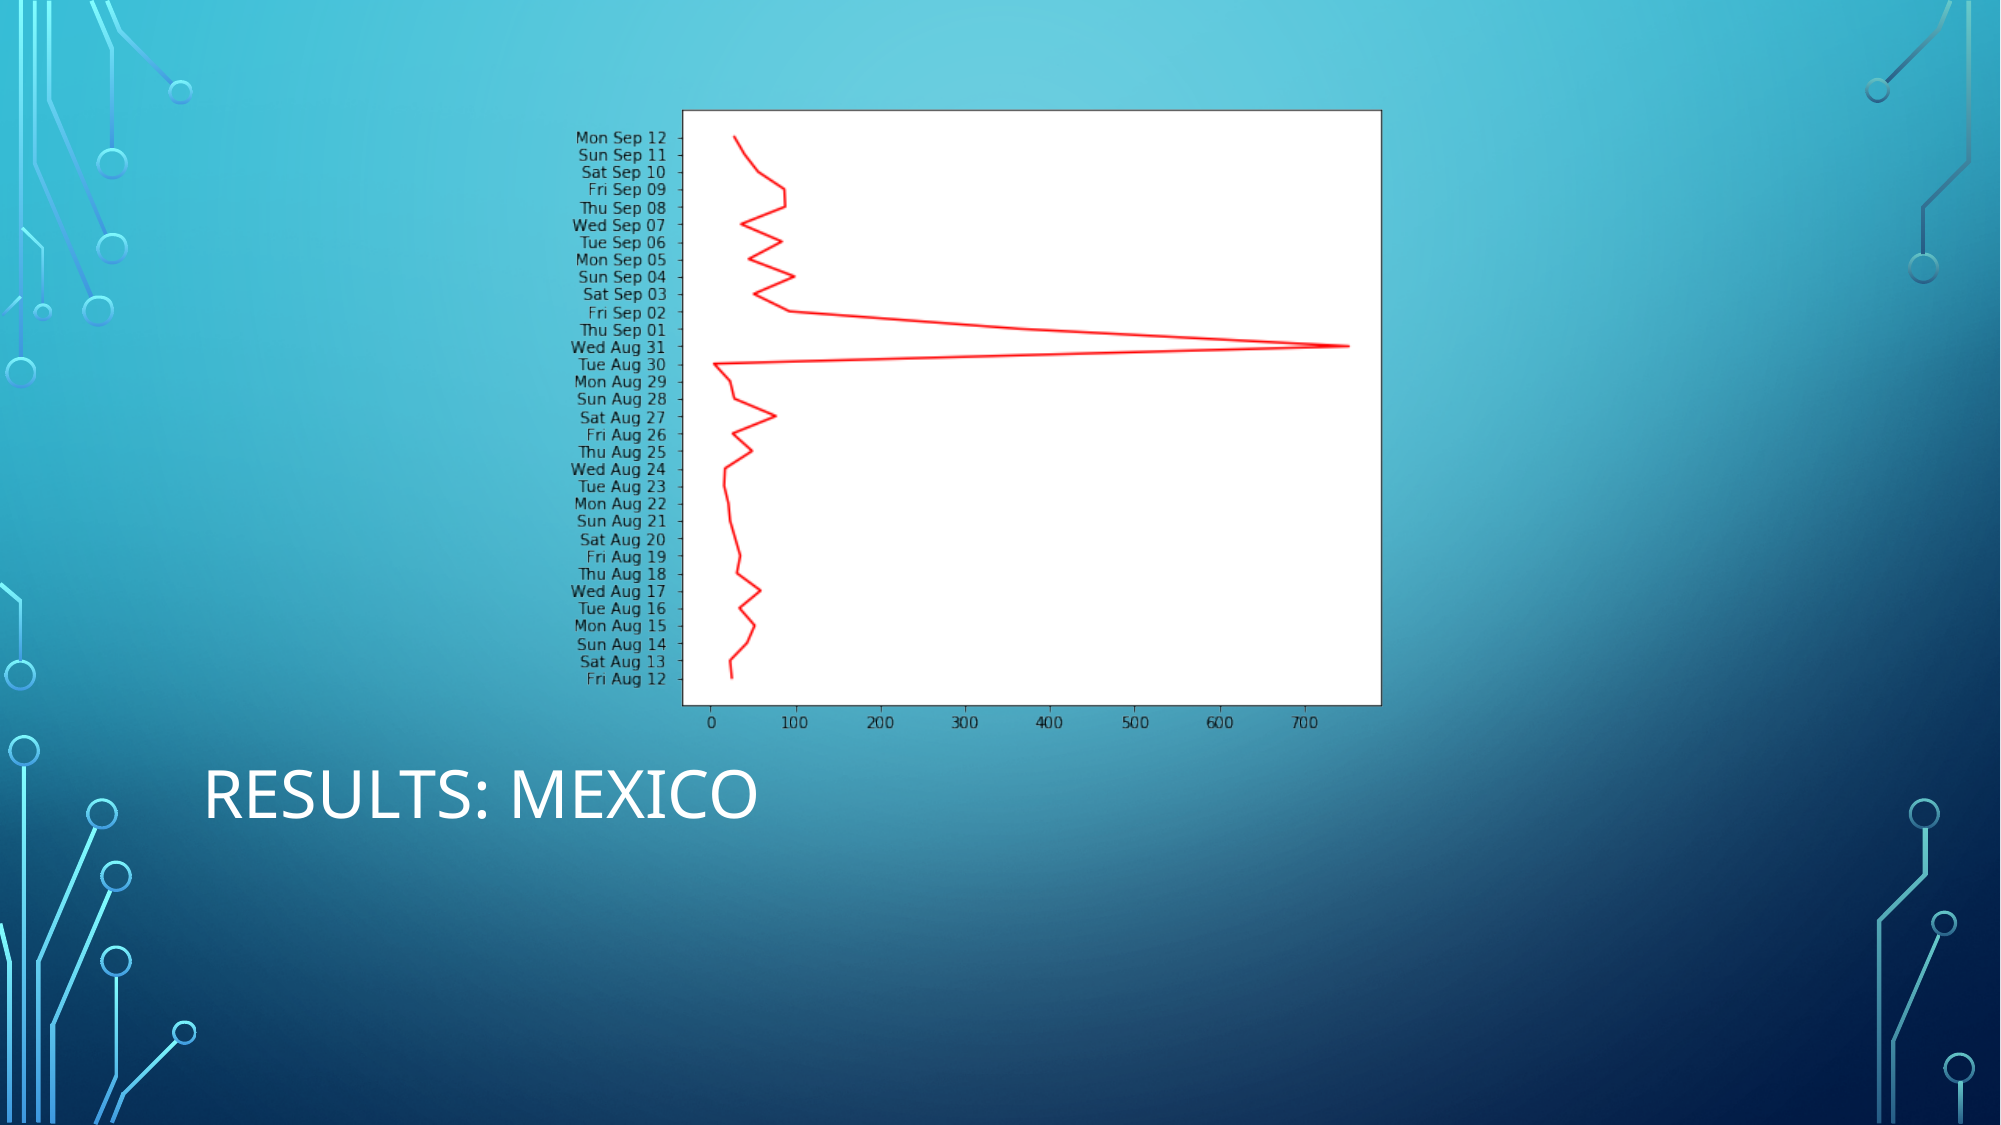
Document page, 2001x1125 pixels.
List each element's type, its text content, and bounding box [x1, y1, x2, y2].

picture [560, 94, 1397, 744]
title Results: mexico [187, 706, 1814, 841]
